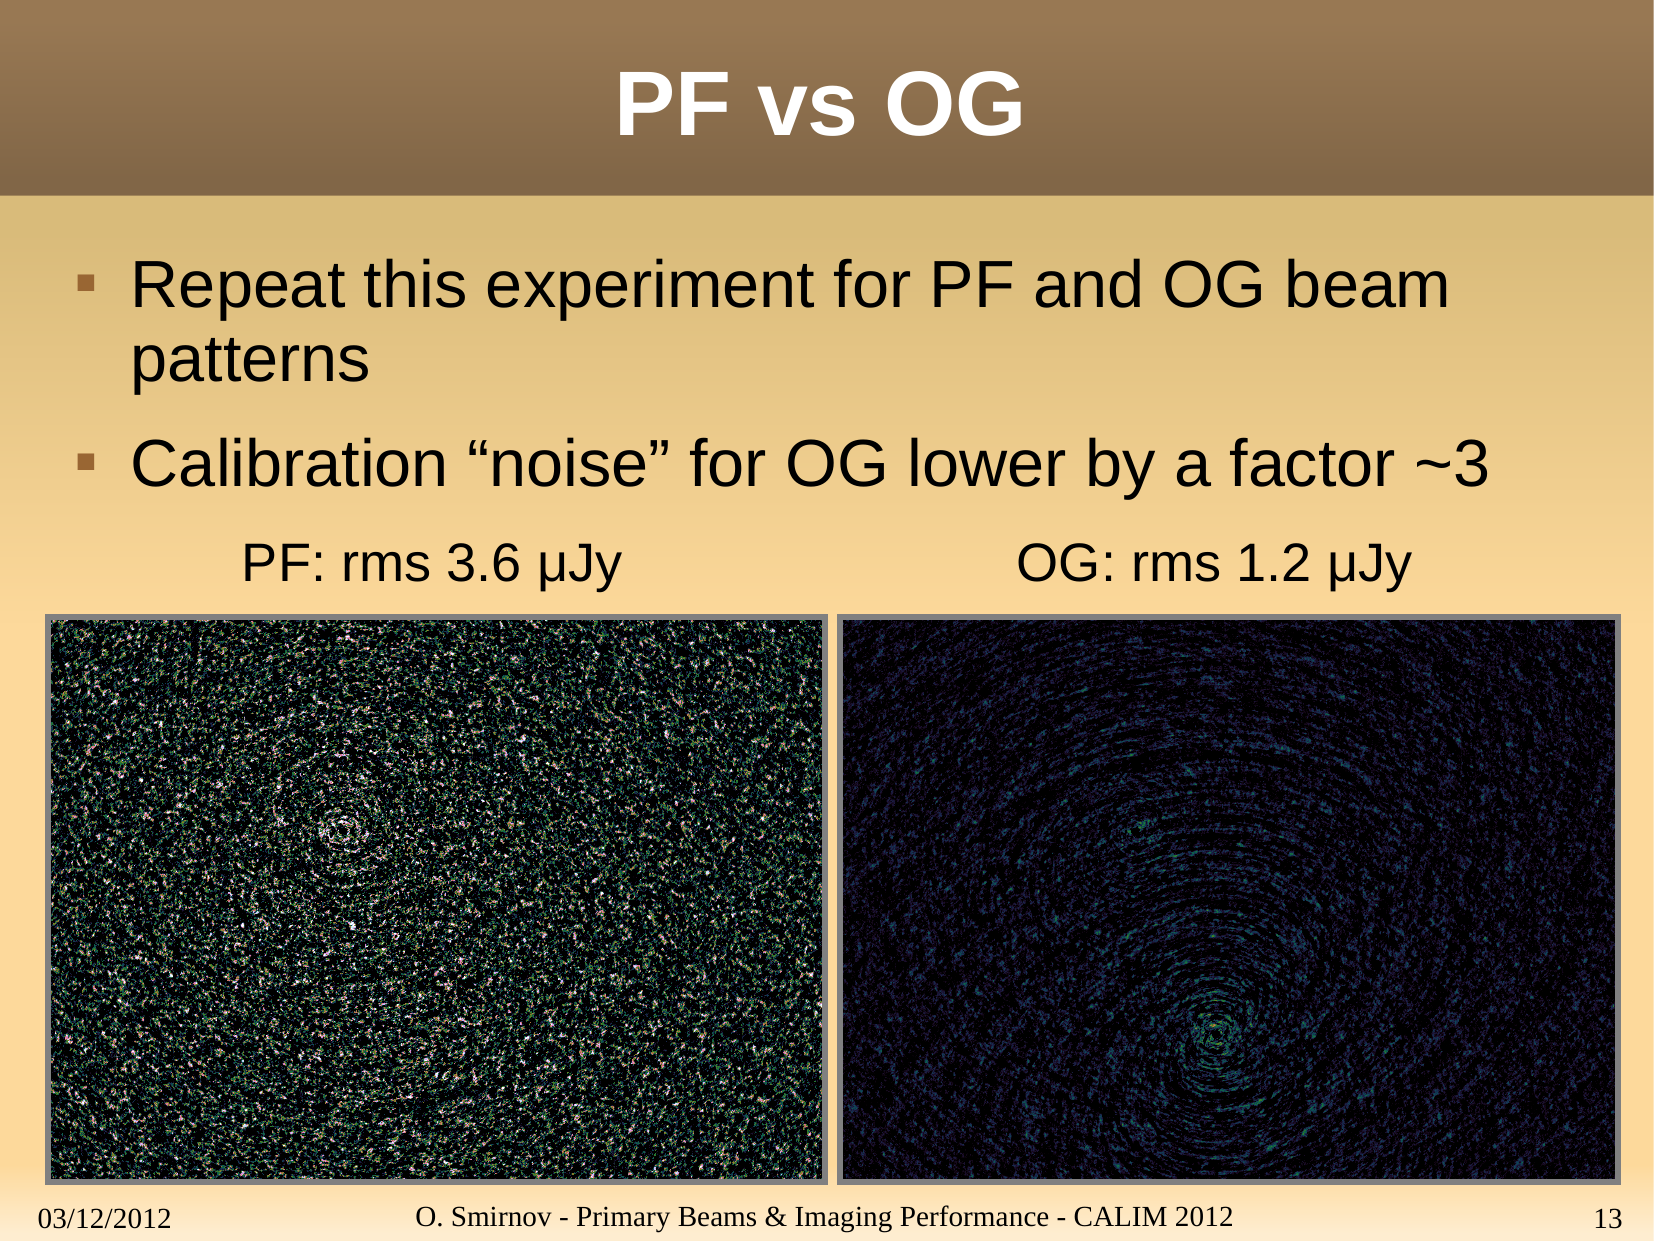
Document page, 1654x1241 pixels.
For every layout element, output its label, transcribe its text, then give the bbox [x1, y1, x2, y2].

list Repeat this experiment for PF and OG beam patterns Calibration “noise” for OG lower by a factor ~3 [60, 246, 1549, 524]
list Repeat this experiment for PF and OG beam patterns Calibration “noise” for OG lower by a factor ~3 [60, 601, 1549, 1066]
picture [0, 0, 1654, 1241]
text_box OG: rms 1.2 μJy [810, 524, 1621, 601]
text_box PF: rms 3.6 μJy [27, 524, 810, 601]
title PF vs OG [76, 0, 1565, 208]
